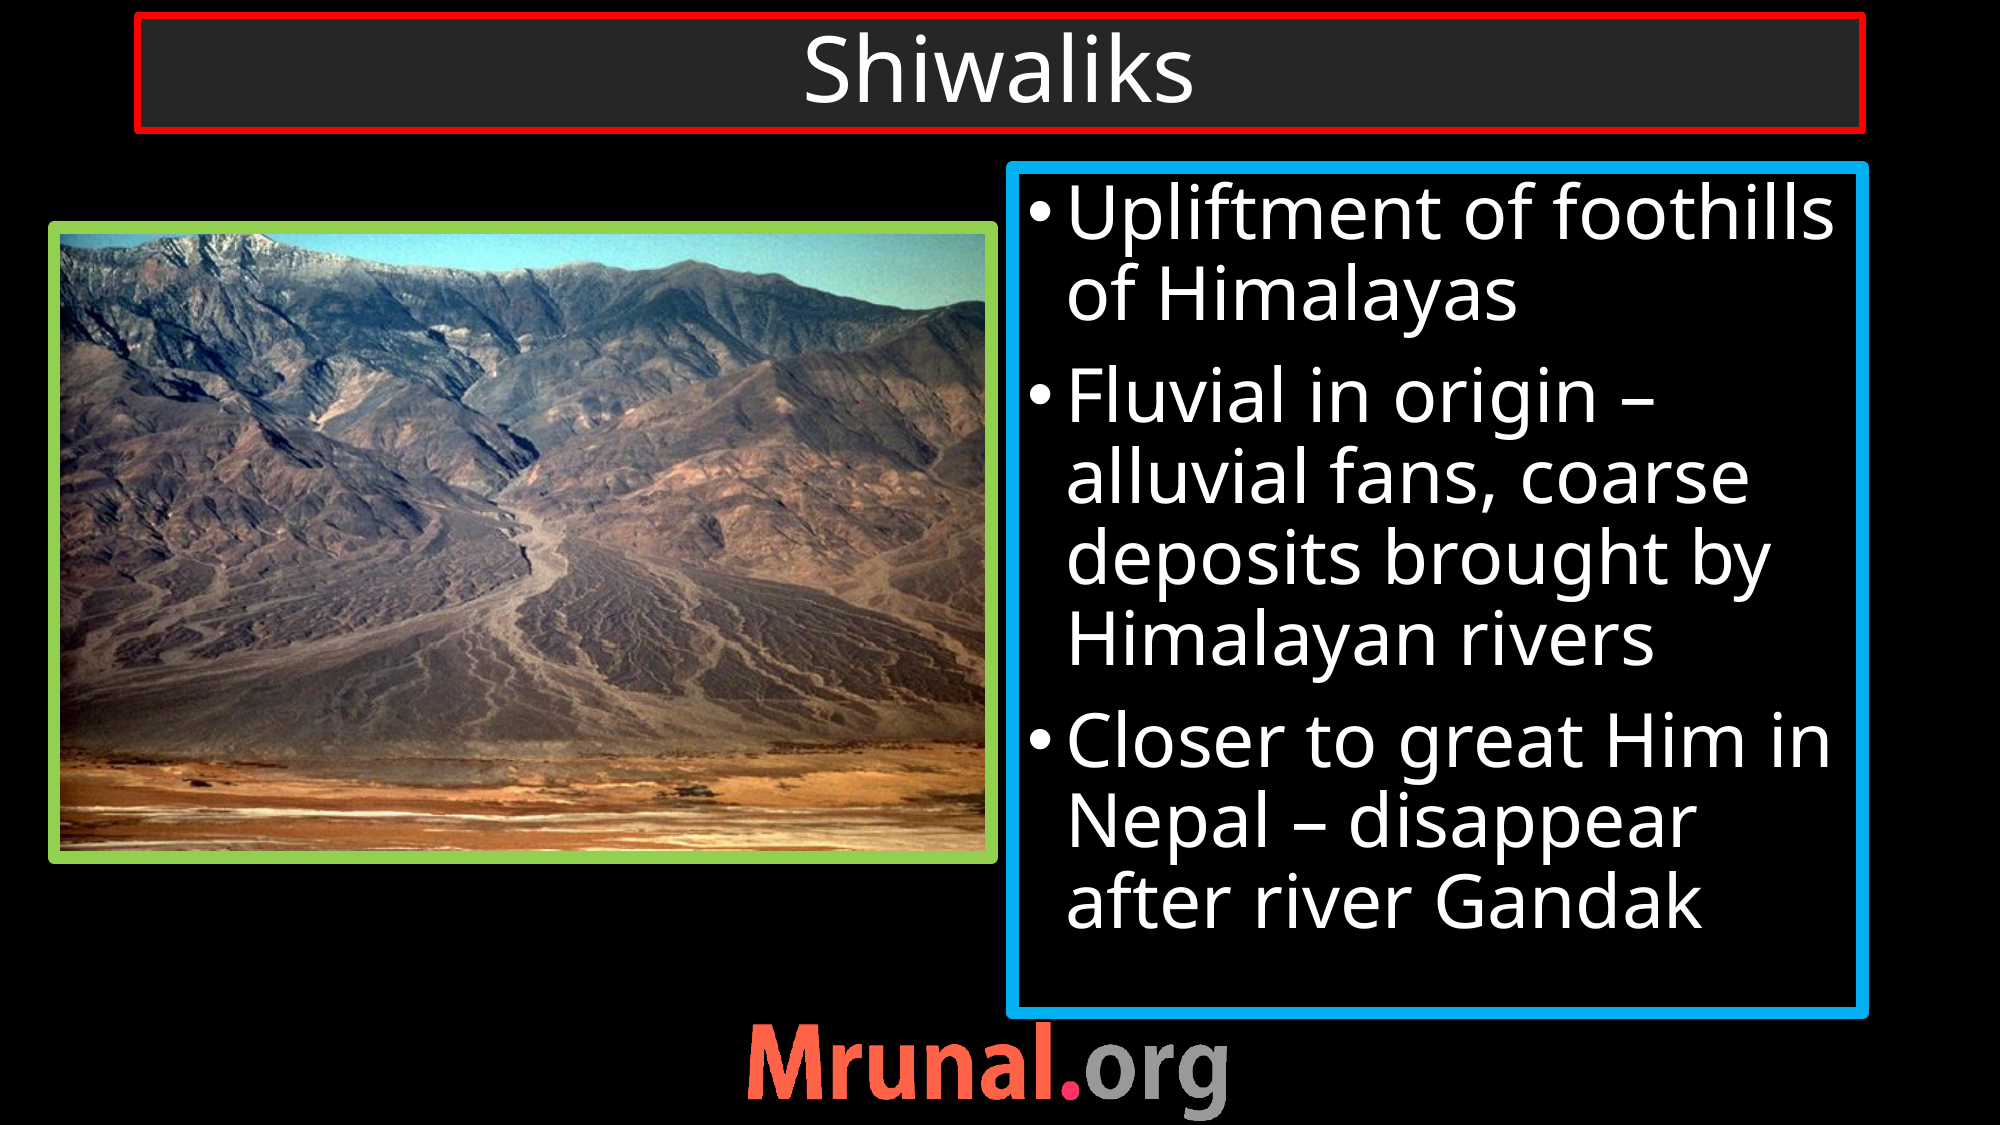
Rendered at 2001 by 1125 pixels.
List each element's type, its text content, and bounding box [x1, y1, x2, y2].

title Shiwaliks [137, 15, 1863, 131]
picture [60, 233, 986, 852]
list Upliftment of foothills of Himalayas Fluvial in origin – alluvial fans, coarse deposits brought by Himalayan rivers Closer to great Him in Nepal – disappear after river Gandak [1012, 167, 1863, 1014]
picture [741, 1005, 1230, 1125]
